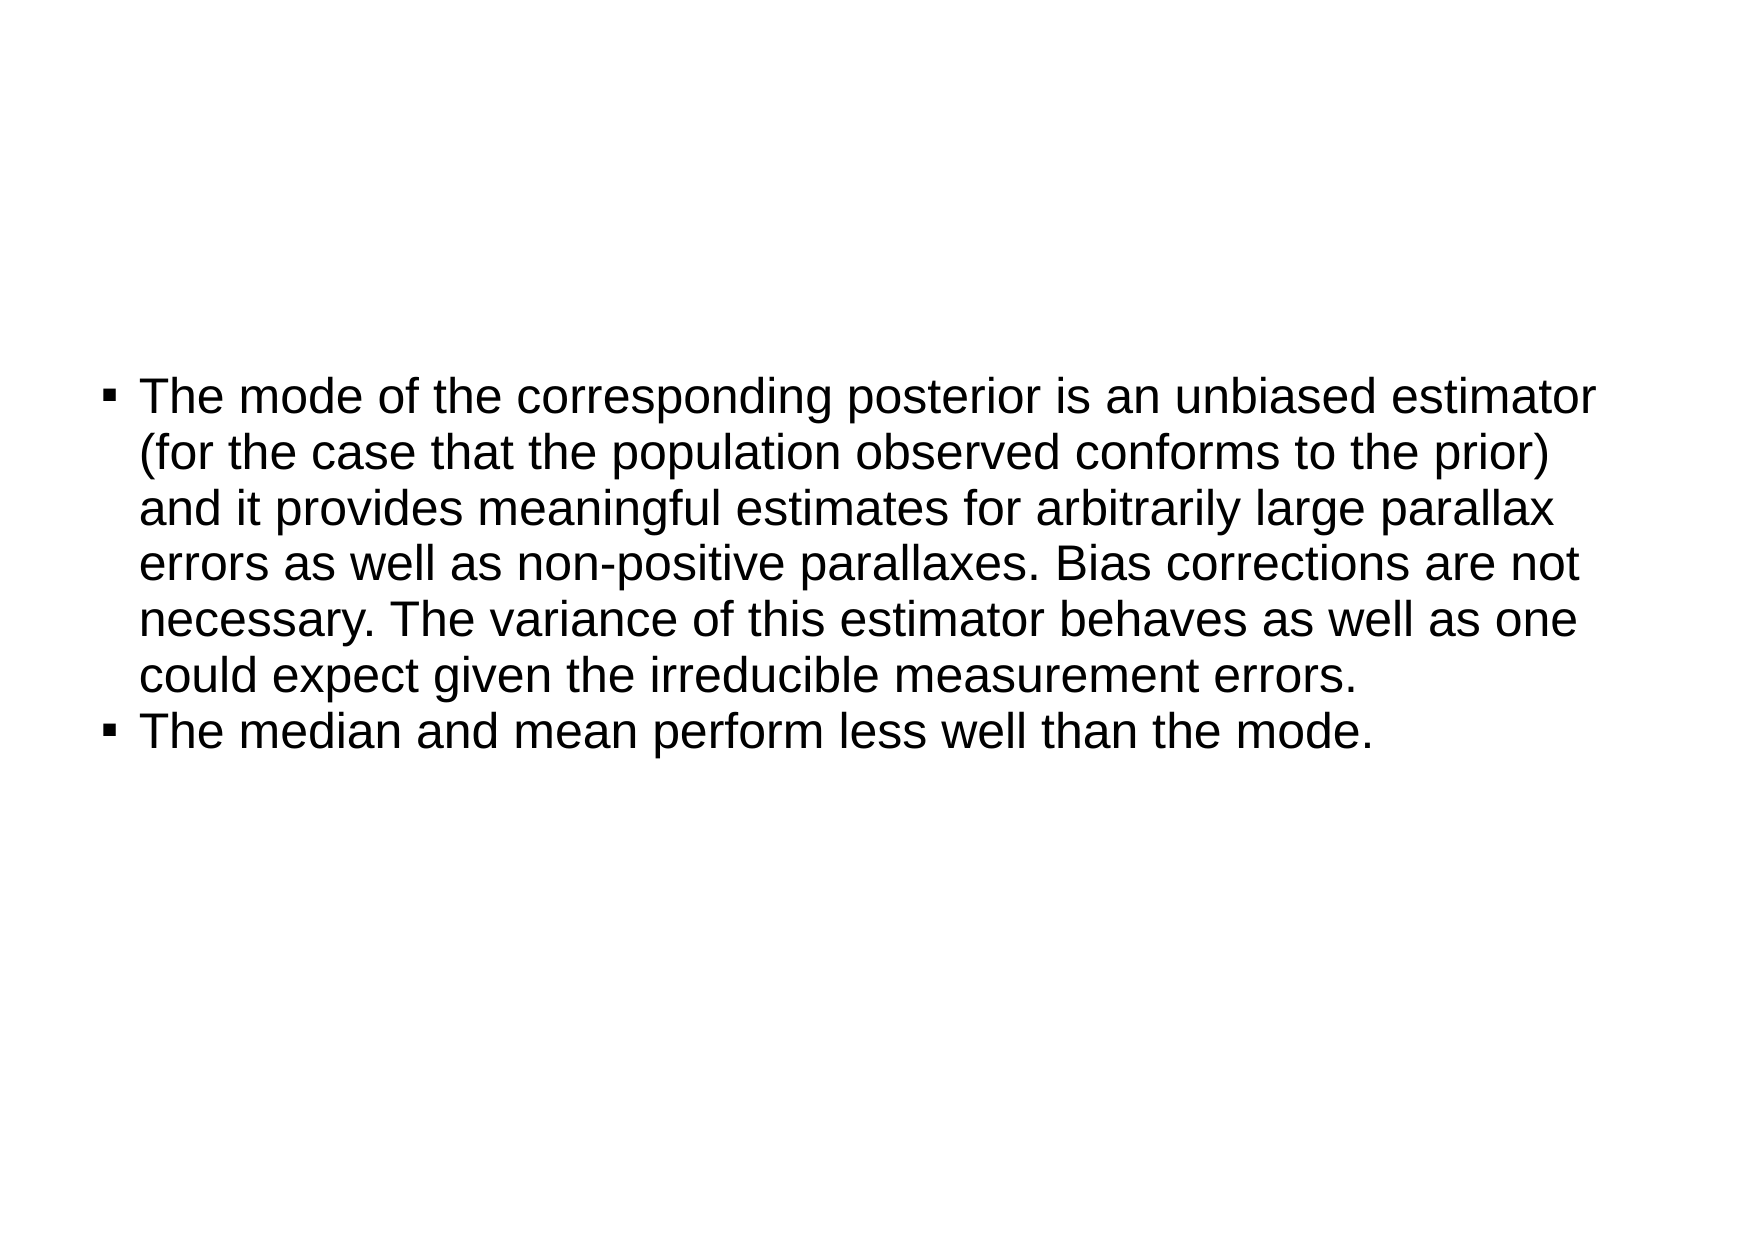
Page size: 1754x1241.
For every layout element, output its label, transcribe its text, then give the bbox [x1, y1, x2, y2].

text_box The mode of the corresponding posterior is an unbiased estimator (for the case that the population observed conforms to the prior) and it provides meaningful estimates for arbitrarily large parallax errors as well as non-positive parallaxes. Bias corrections are not necessary. The variance of this estimator behaves as well as one could expect given the irreducible measurement errors. The median and mean perform less well than the mode. [88, 361, 1651, 821]
